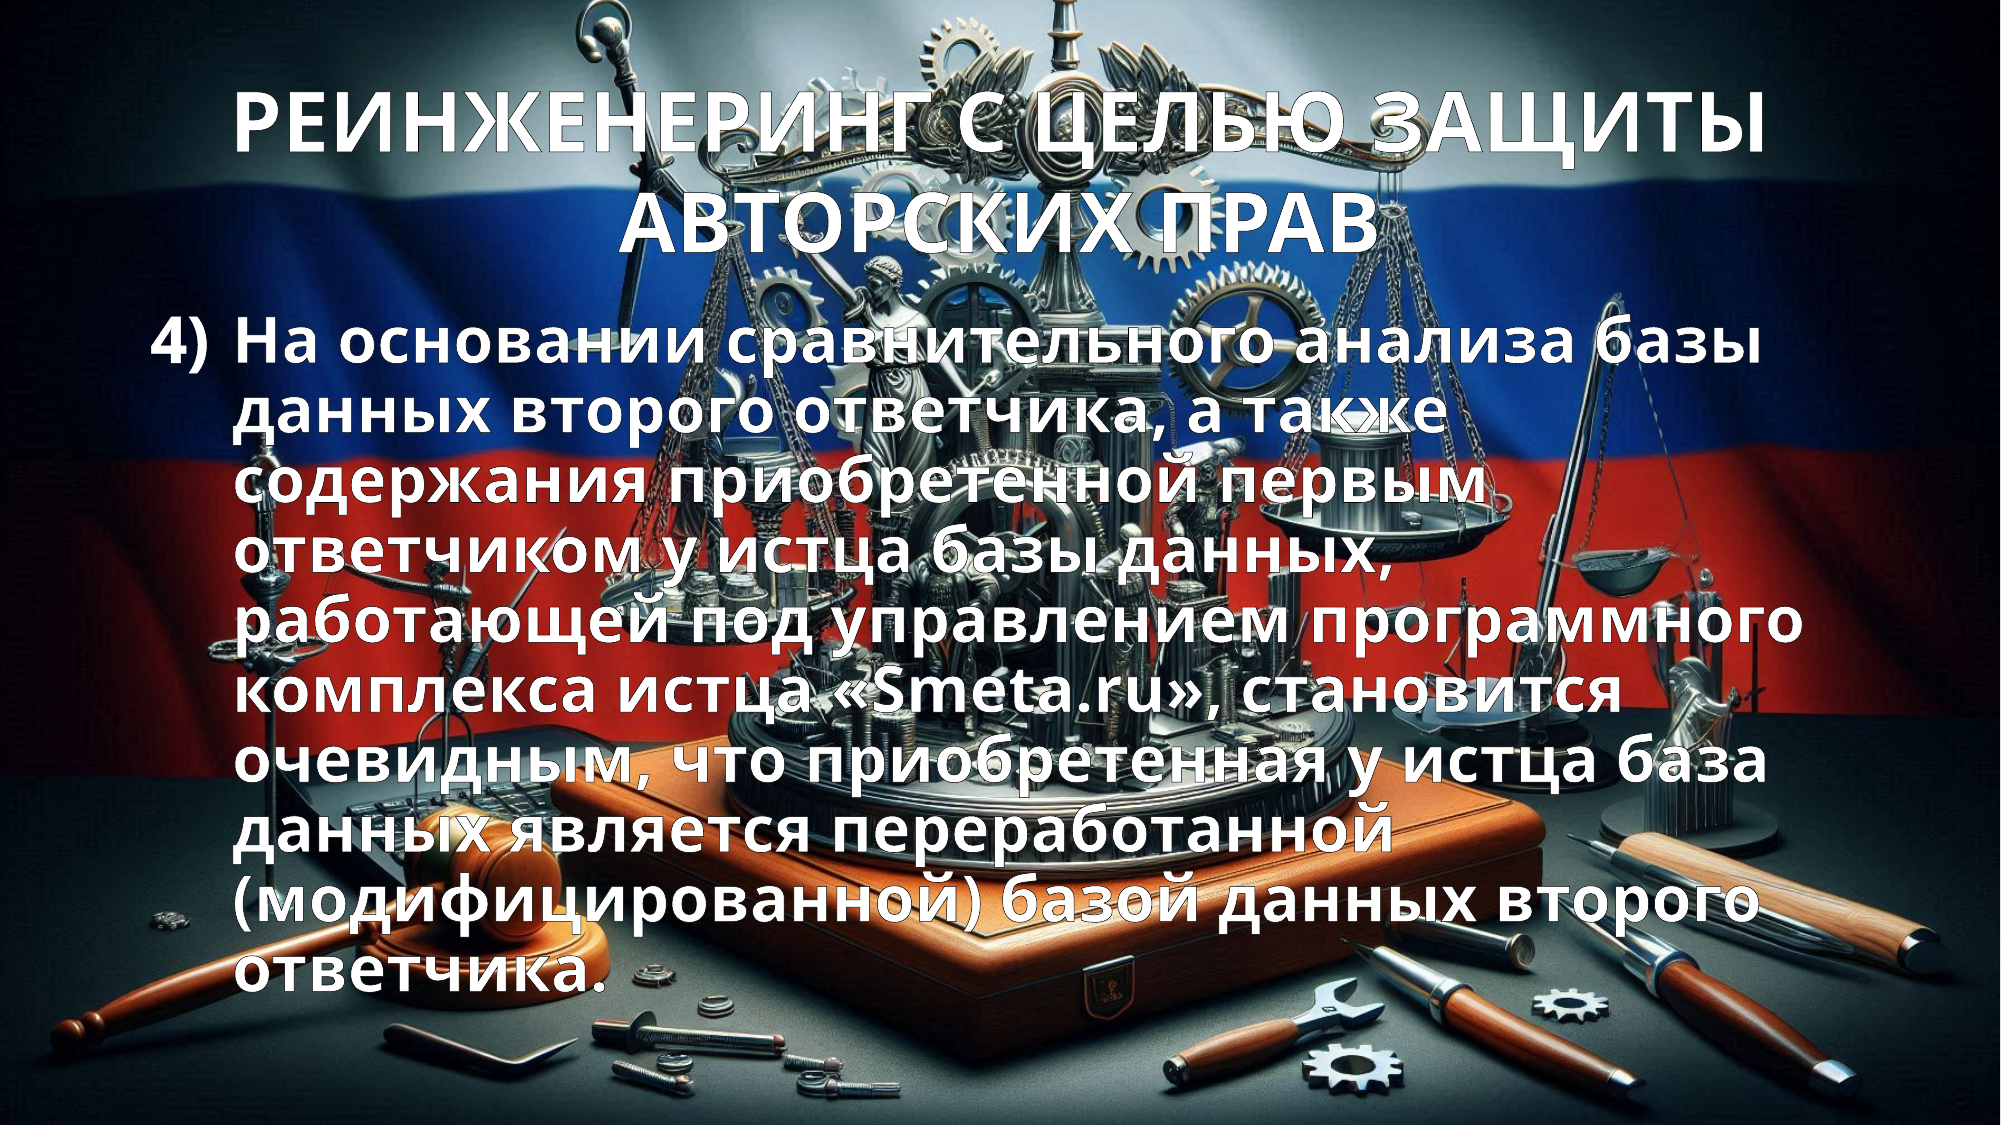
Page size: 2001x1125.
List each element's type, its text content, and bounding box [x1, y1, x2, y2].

picture [0, 0, 2001, 1125]
list На основании сравнительного анализа базы данных второго ответчика, а также содержания приобретенной первым ответчиком у истца базы данных, работающей под управлением программного комплекса истца «Smeta.ru», становится очевидным, что приобретенная у истца база данных является переработанной (модифицированной) базой данных второго ответчика. [135, 299, 1861, 1014]
title РЕИНЖЕНЕРИНГ С ЦЕЛЬЮ ЗАЩИТЫ АВТОРСКИХ ПРАВ [137, 59, 1863, 278]
